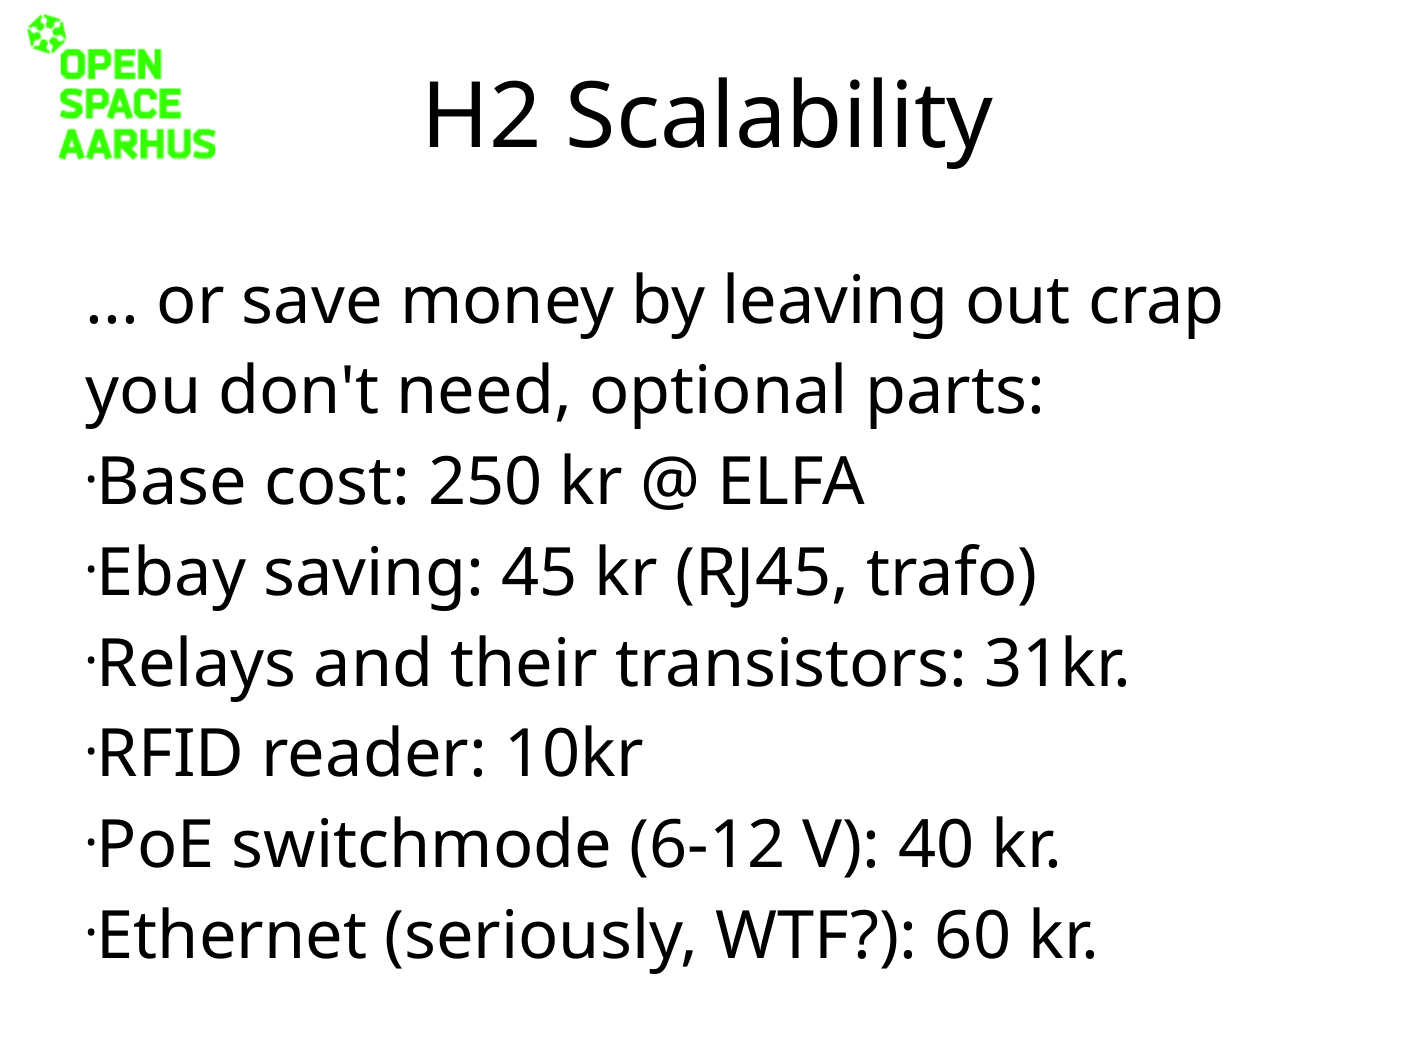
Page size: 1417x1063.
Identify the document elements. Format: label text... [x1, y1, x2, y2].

text_box H2 Scalability [70, 42, 1346, 159]
text_box ... or save money by leaving out crap you don't need, optional parts: Base cost: 250 kr @ ELFA Ebay saving: 45 kr (RJ45, trafo) Relays and their transistors: 31kr. RFID reader: 10kr PoE switchmode (6-12 V): 40 kr. Ethernet (seriously, WTF?): 60 kr. [70, 244, 1346, 921]
picture [0, 0, 344, 188]
